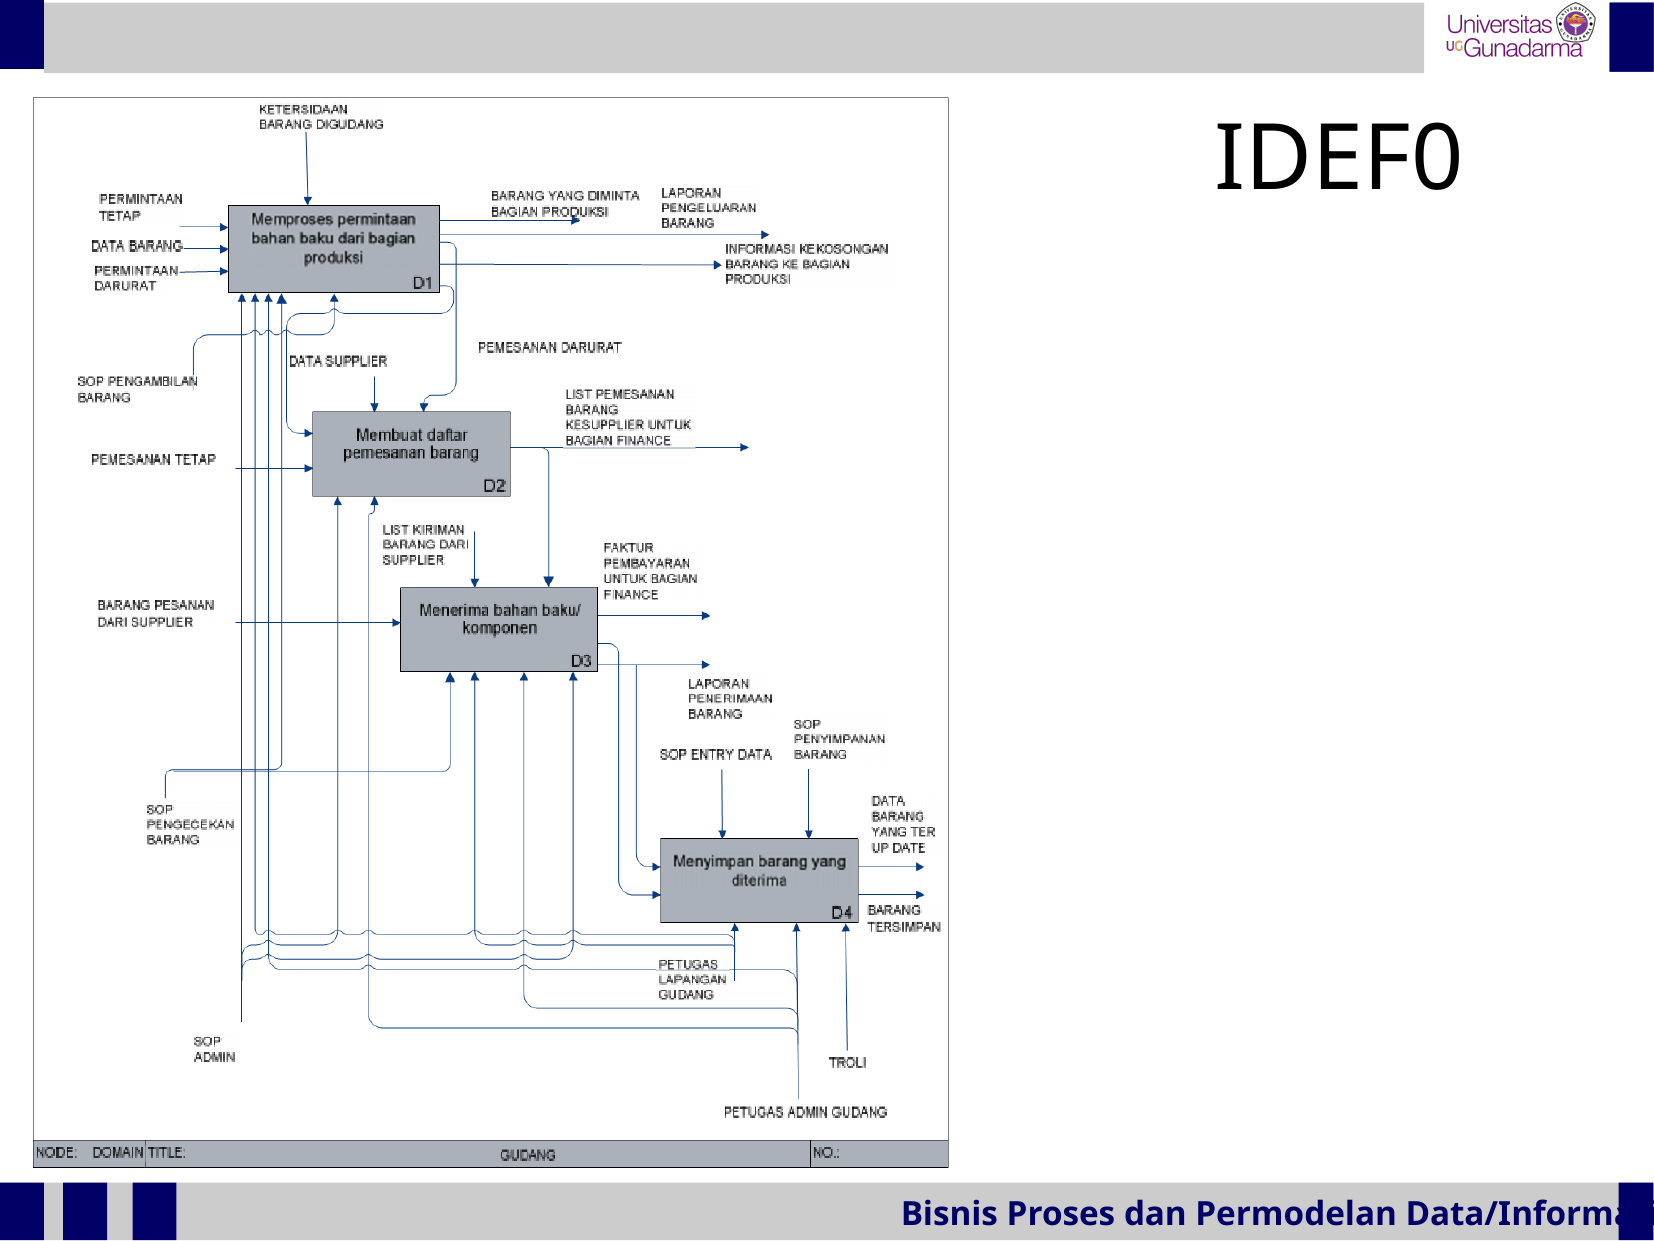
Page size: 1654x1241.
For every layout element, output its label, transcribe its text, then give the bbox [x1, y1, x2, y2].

picture [25, 89, 953, 1171]
picture [1437, 2, 1610, 62]
title IDEF0 [1107, 49, 1571, 257]
